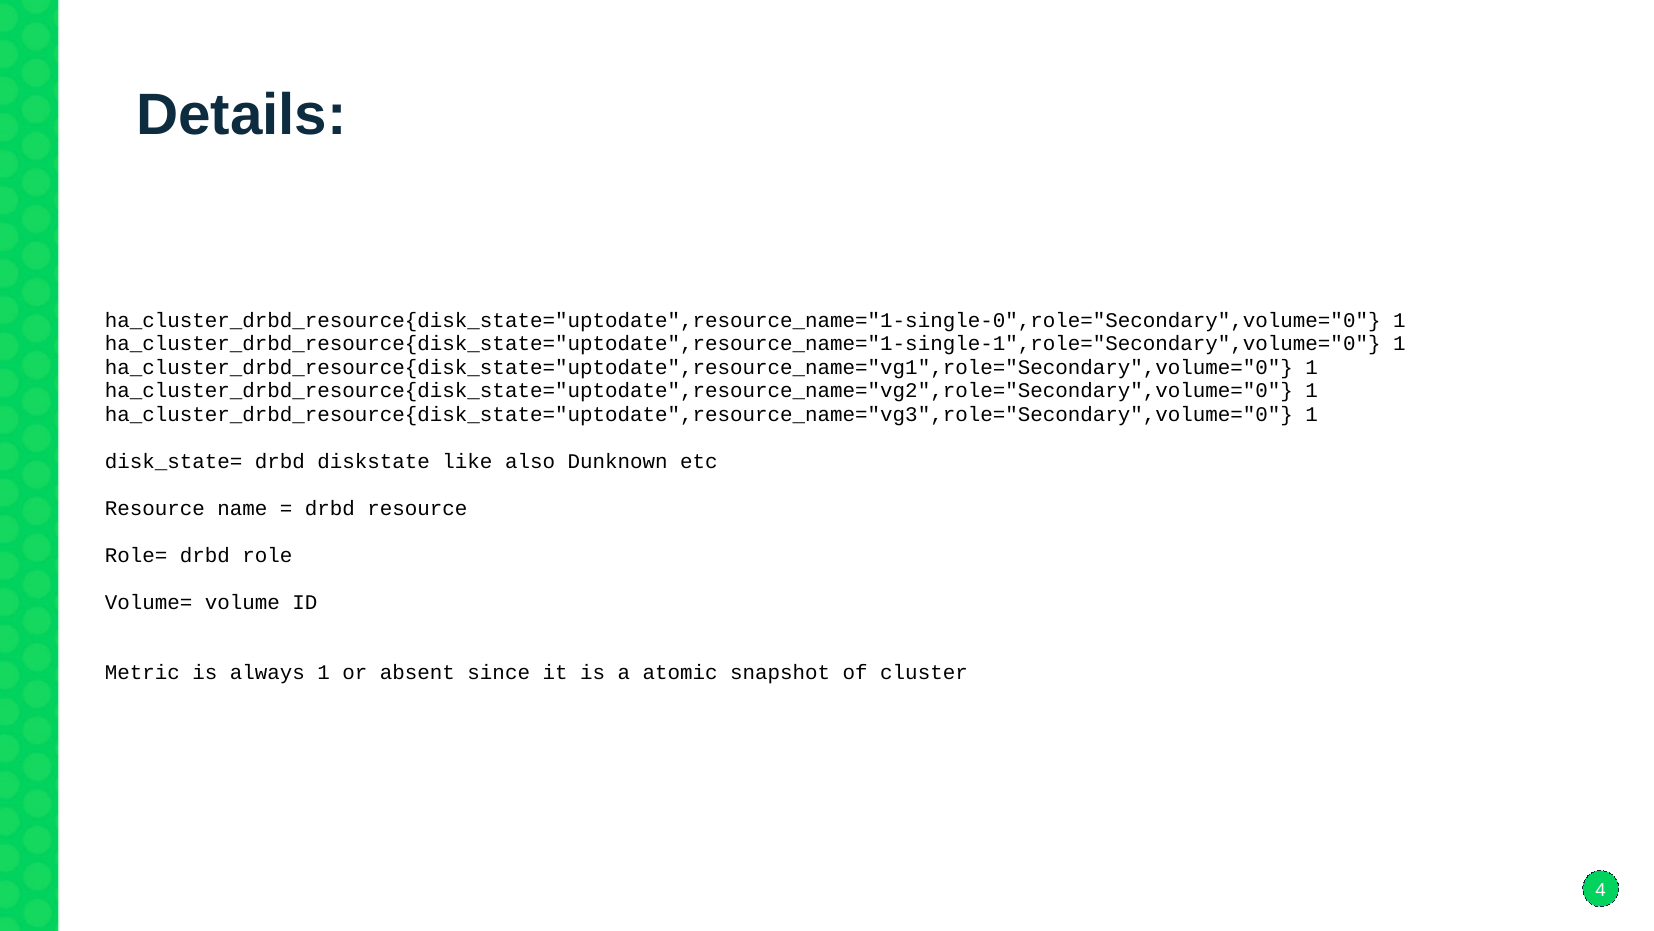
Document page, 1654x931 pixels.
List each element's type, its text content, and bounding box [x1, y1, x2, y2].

text_box ha_cluster_drbd_resource{disk_state="uptodate",resource_name="1-single-0",role="Secondary",volume="0"} 1 ha_cluster_drbd_resource{disk_state="uptodate",resource_name="1-single-1",role="Secondary",volume="0"} 1 ha_cluster_drbd_resource{disk_state="uptodate",resource_name="vg1",role="Secondary",volume="0"} 1 ha_cluster_drbd_resource{disk_state="uptodate",resource_name="vg2",role="Secondary",volume="0"} 1 ha_cluster_drbd_resource{disk_state="uptodate",resource_name="vg3",role="Secondary",volume="0"} 1 disk_state= drbd diskstate like also Dunknown etc Resource name = drbd resource Role= drbd role Volume= volume ID Metric is always 1 or absent since it is a atomic snapshot of cluster [90, 302, 1525, 694]
picture [0, 0, 76, 931]
title Details: [121, 37, 1531, 193]
